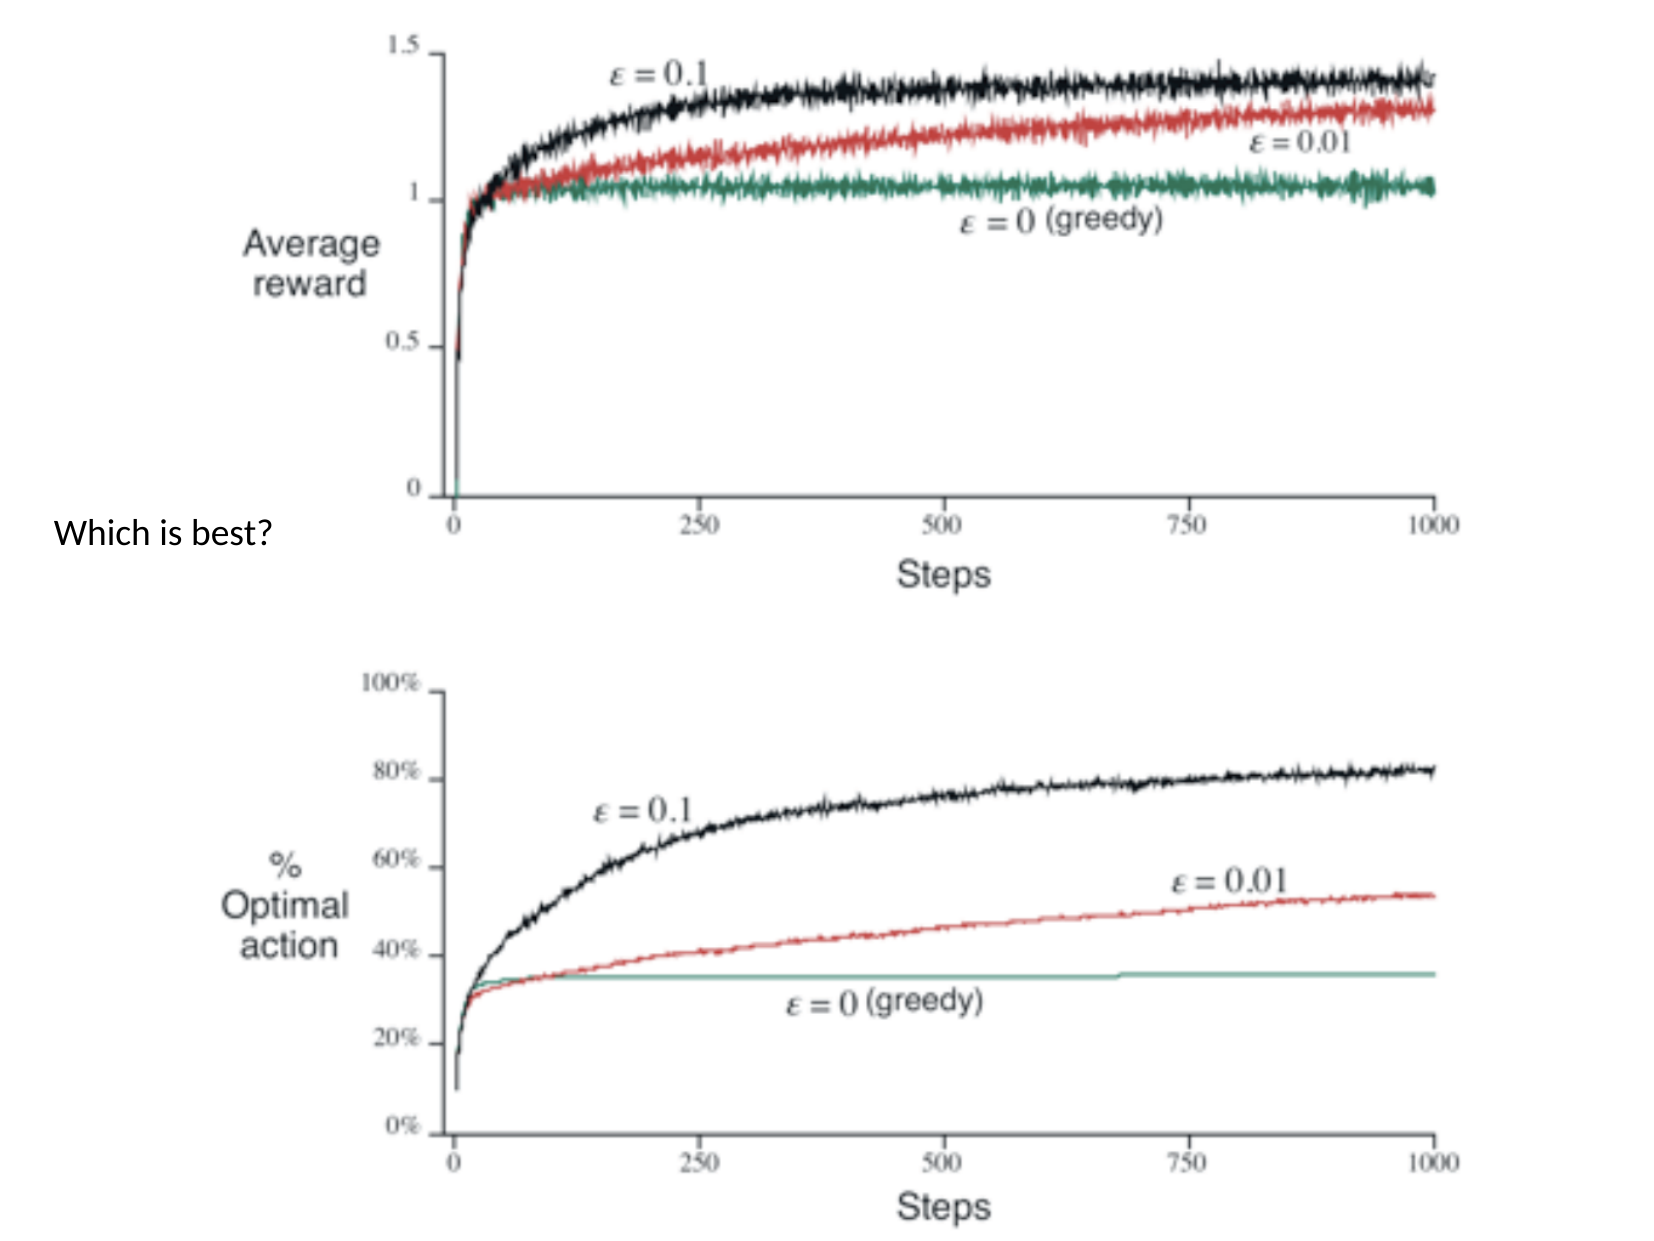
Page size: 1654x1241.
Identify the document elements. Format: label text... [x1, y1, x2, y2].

text_box Which is best? [39, 500, 289, 561]
picture [188, 0, 1462, 1241]
